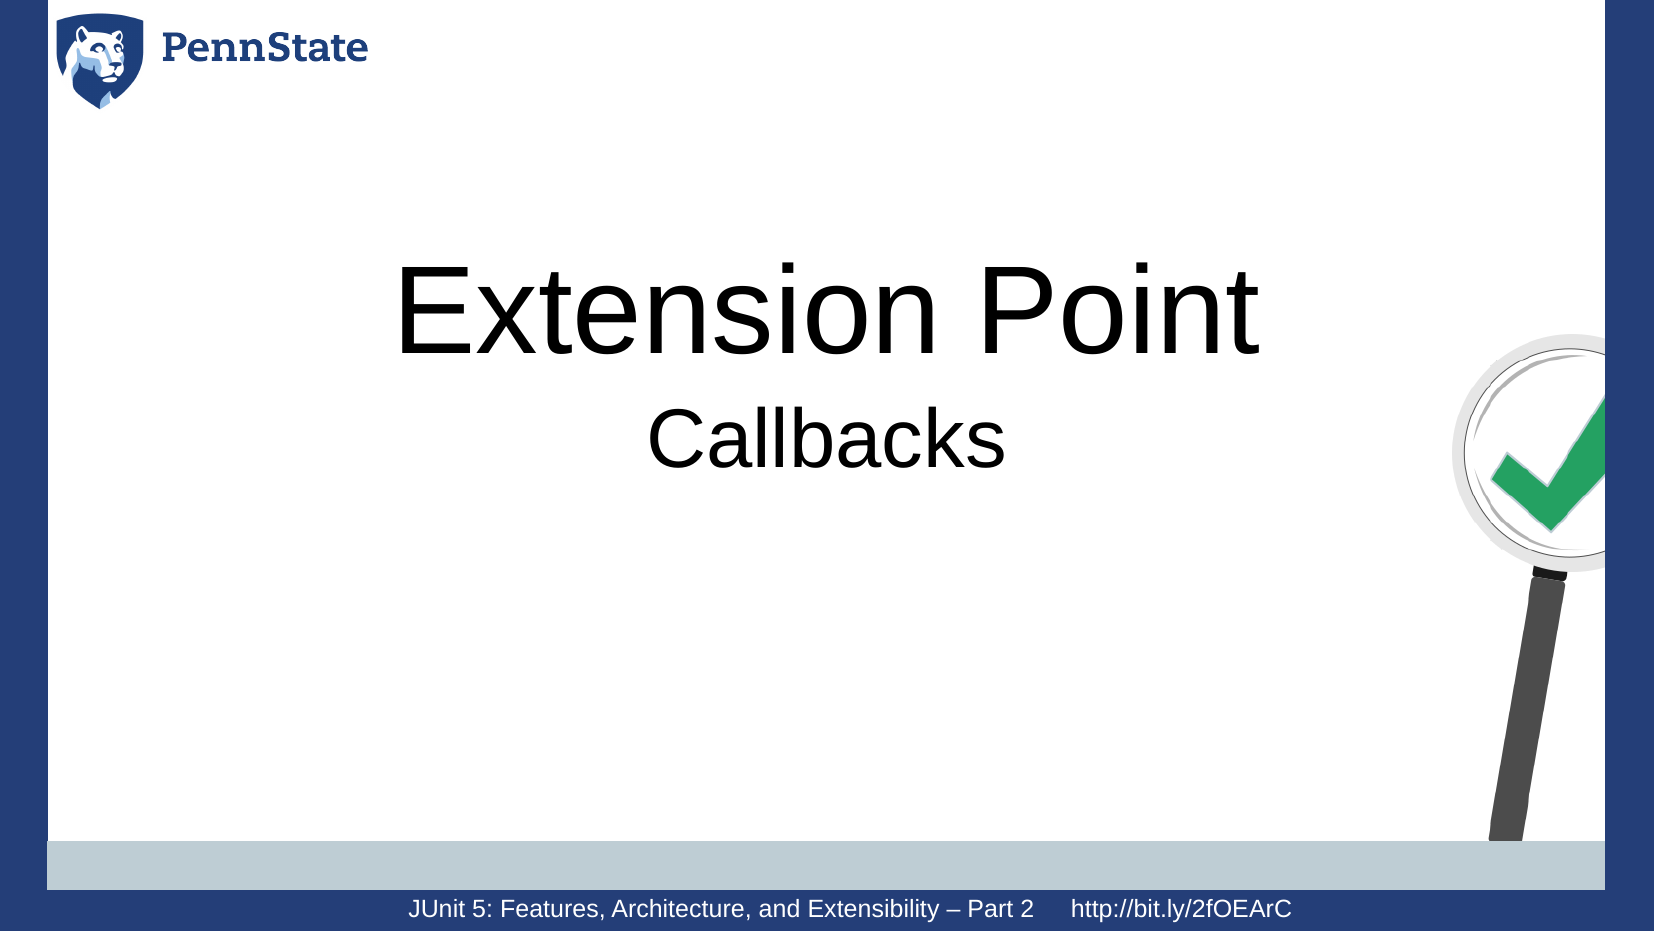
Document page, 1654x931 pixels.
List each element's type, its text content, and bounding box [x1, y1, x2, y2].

list Extension Point [261, 240, 1393, 436]
picture [48, 0, 411, 152]
title Callbacks [384, 354, 1270, 524]
picture [1452, 334, 1605, 841]
